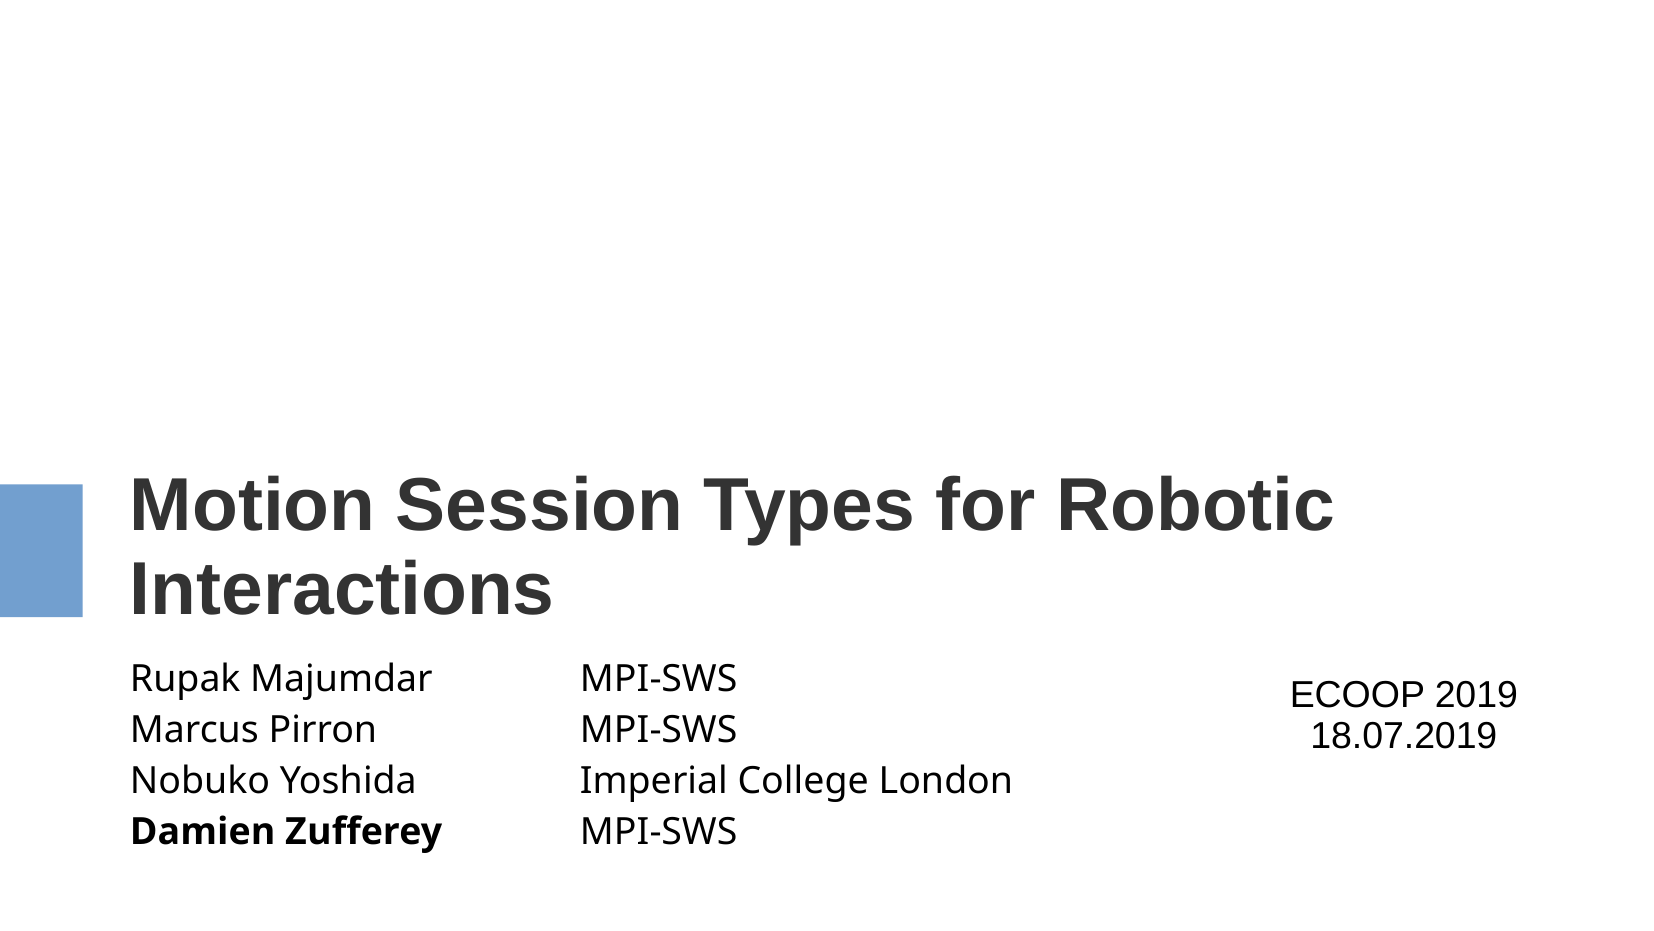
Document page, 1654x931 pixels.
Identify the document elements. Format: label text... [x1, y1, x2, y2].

title Motion Session Types for Robotic Interactions [129, 457, 1536, 635]
text_box ECOOP 2019 18.07.2019 [1275, 665, 1533, 765]
subtitle Rupak Majumdar MPI-SWS Marcus Pirron MPI-SWS Nobuko Yoshida Imperial College London Damien Zufferey MPI-SWS [129, 660, 1051, 848]
